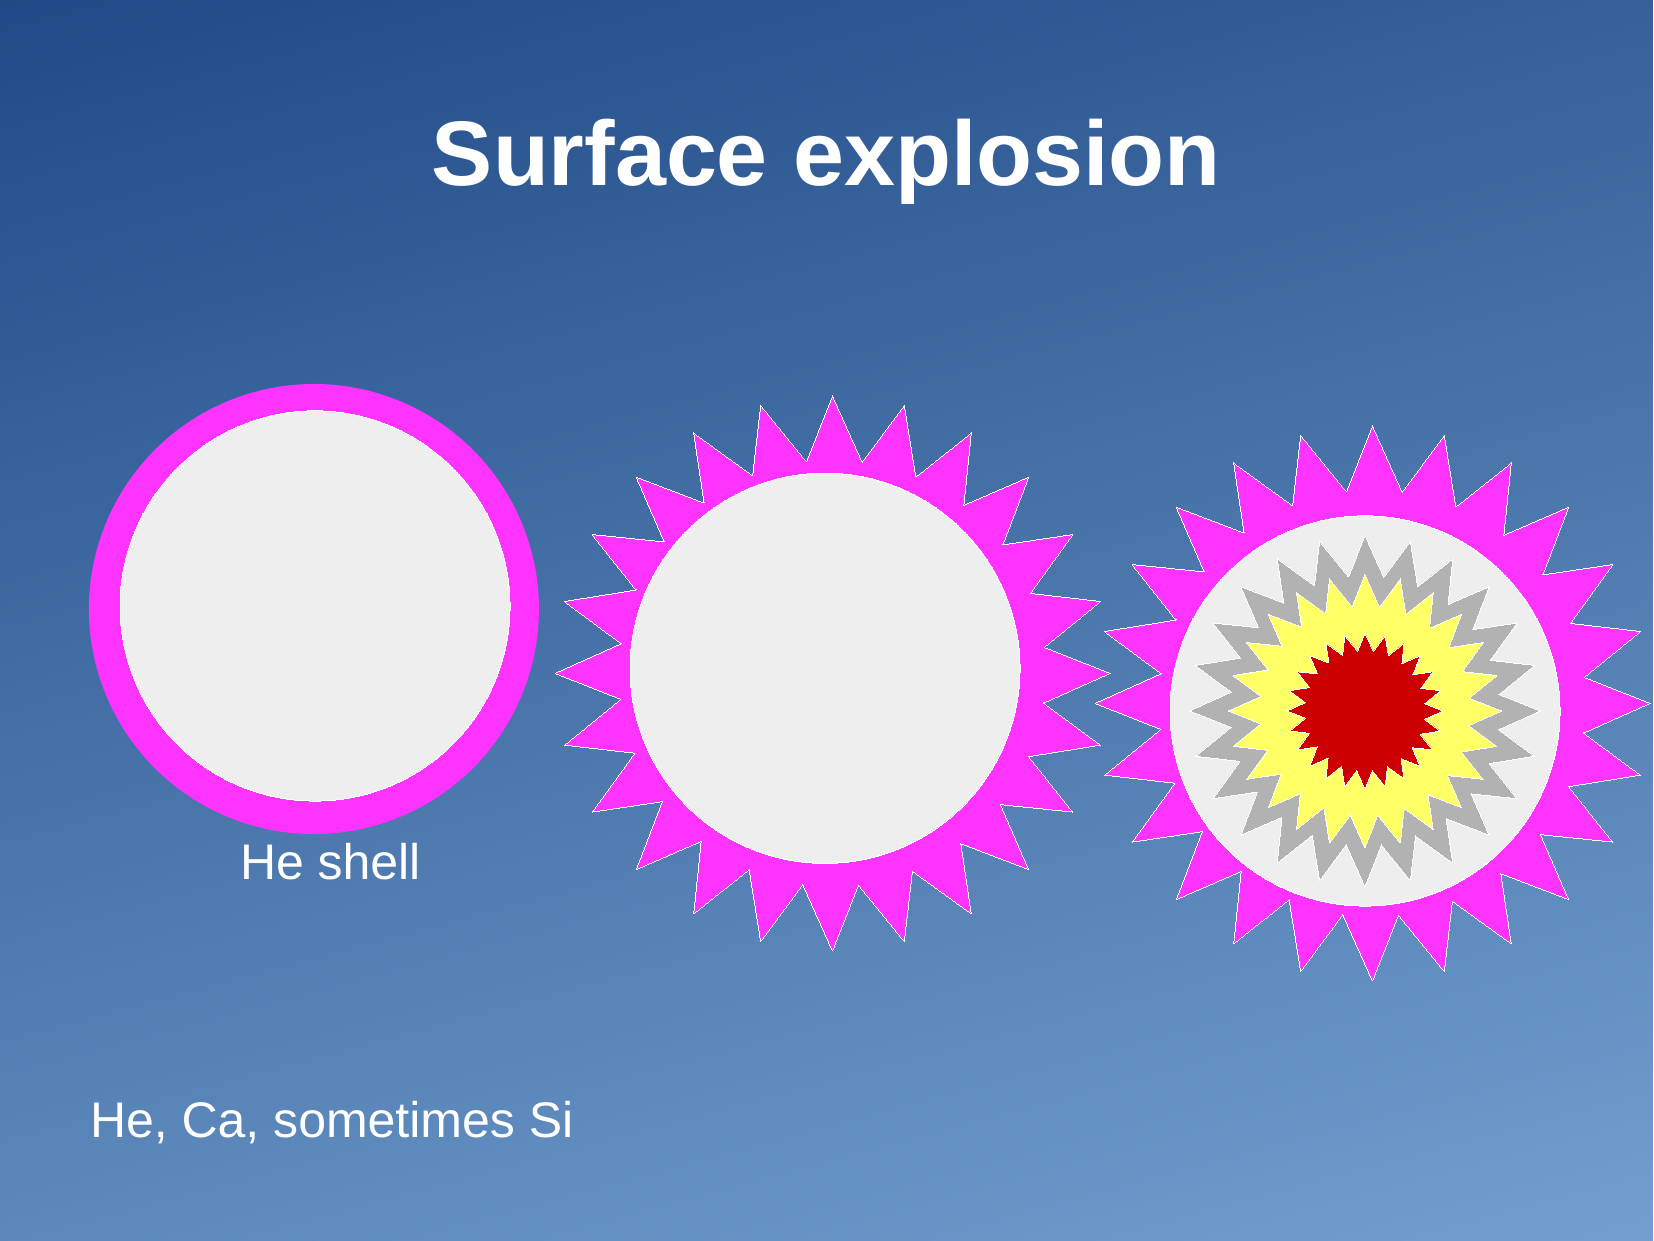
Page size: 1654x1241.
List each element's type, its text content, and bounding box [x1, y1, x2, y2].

text_box He, Ca, sometimes Si [90, 1092, 736, 1149]
text_box He shell [240, 833, 526, 890]
text_box [1095, 425, 1651, 981]
title Surface explosion [82, 49, 1571, 257]
text_box [88, 383, 539, 833]
text_box [555, 395, 1111, 951]
